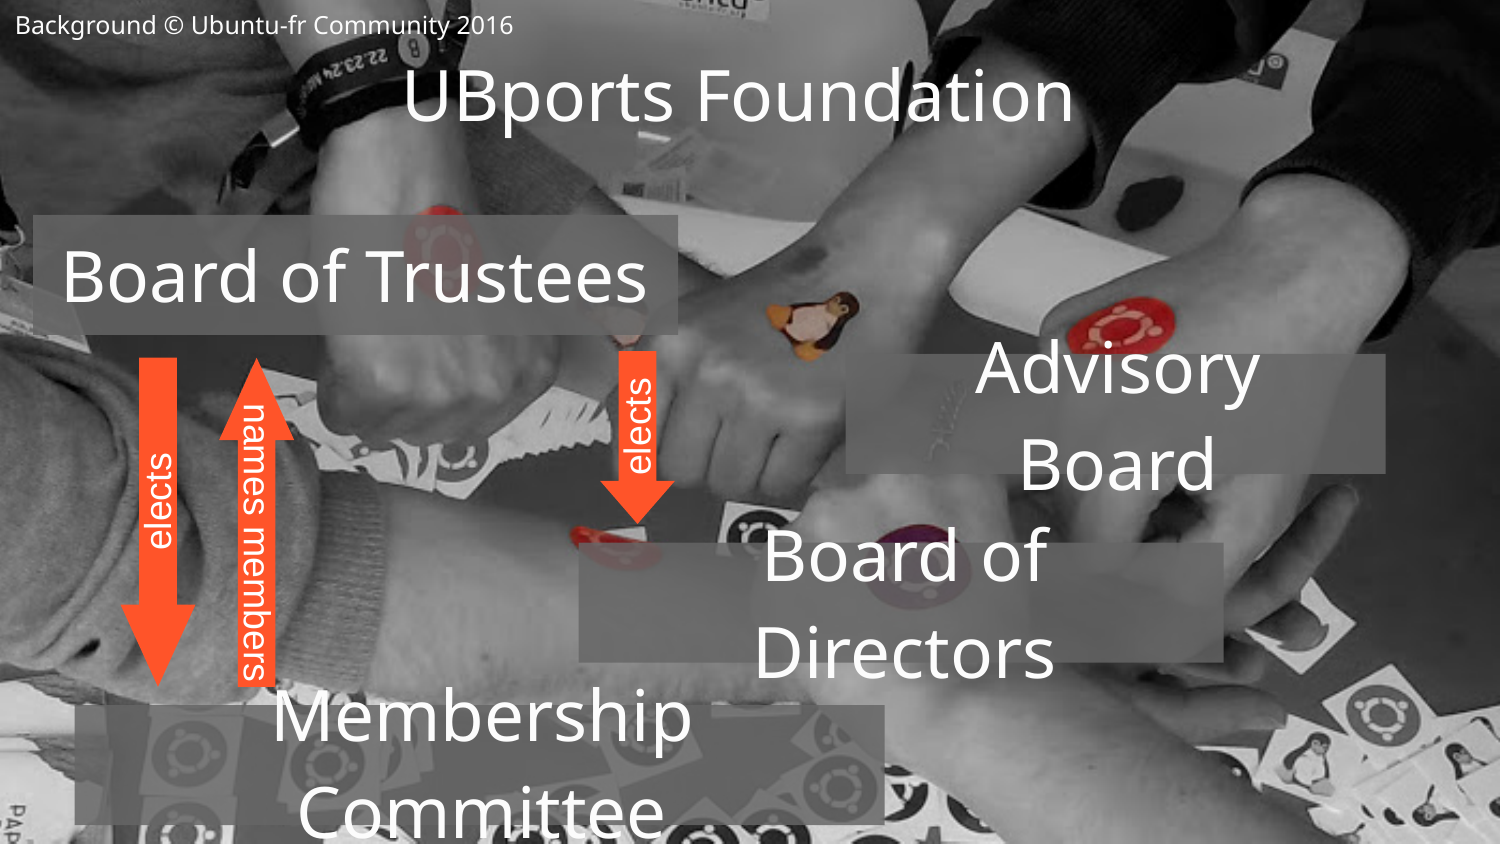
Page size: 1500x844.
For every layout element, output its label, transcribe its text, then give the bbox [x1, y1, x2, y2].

text_box elects [120, 357, 196, 687]
text_box [636, 705, 885, 826]
text_box [307, 810, 346, 826]
text_box [765, 653, 793, 663]
text_box [445, 810, 456, 826]
text_box [578, 542, 768, 663]
text_box [431, 705, 446, 715]
text_box [1054, 465, 1067, 474]
text_box [1005, 653, 1042, 663]
text_box [993, 353, 1003, 364]
text_box [365, 705, 380, 715]
text_box [1140, 465, 1152, 474]
text_box [420, 810, 438, 826]
text_box [874, 542, 910, 552]
text_box [379, 810, 390, 826]
text_box [1102, 465, 1134, 474]
text_box [937, 653, 954, 663]
text_box [1033, 359, 1049, 364]
text_box [774, 542, 795, 552]
text_box [860, 653, 894, 663]
text_box [960, 653, 983, 663]
text_box [486, 810, 504, 826]
text_box [33, 214, 679, 335]
text_box [832, 542, 877, 552]
text_box [820, 547, 837, 552]
text_box [328, 705, 345, 715]
text_box [74, 705, 303, 826]
text_box [1035, 542, 1224, 663]
text_box [600, 707, 619, 715]
title Membership Committee [85, 715, 879, 810]
text_box [292, 705, 312, 715]
title Board of Trustees [50, 225, 659, 326]
text_box [993, 547, 1010, 552]
text_box [411, 707, 428, 715]
text_box [989, 653, 999, 663]
text_box [905, 542, 933, 552]
text_box [548, 810, 568, 826]
text_box elects [600, 351, 676, 524]
text_box [834, 653, 854, 663]
text_box [930, 547, 946, 552]
text_box [511, 810, 523, 826]
text_box [816, 653, 828, 663]
text_box [845, 353, 1024, 474]
text_box [622, 705, 637, 715]
text_box [495, 707, 513, 715]
text_box [563, 705, 593, 715]
text_box [798, 542, 825, 552]
title Advisory Board [866, 364, 1370, 465]
text_box [900, 653, 931, 663]
text_box [1165, 359, 1182, 364]
text_box [462, 810, 480, 826]
text_box [637, 810, 656, 815]
text_box [940, 542, 949, 548]
text_box [1073, 465, 1096, 474]
text_box [351, 810, 374, 826]
title UBports Foundation [64, 15, 1415, 172]
title Board of Directors [600, 552, 1209, 653]
text_box [387, 707, 404, 715]
picture [0, 0, 1500, 844]
text_box [474, 705, 495, 715]
text_box [515, 705, 530, 715]
text_box [396, 810, 414, 826]
text_box [345, 707, 363, 715]
text_box [574, 810, 591, 826]
text_box [798, 653, 810, 663]
text_box [315, 705, 321, 715]
text_box [1005, 353, 1052, 364]
text_box [1184, 465, 1205, 474]
text_box Background © Ubuntu-fr Community 2016 [0, 0, 507, 43]
text_box [1158, 465, 1178, 474]
text_box [596, 810, 631, 826]
text_box [1030, 466, 1052, 474]
text_box [955, 542, 998, 552]
text_box [1005, 542, 1031, 552]
text_box [529, 810, 542, 826]
text_box [538, 705, 560, 715]
text_box [643, 705, 656, 715]
text_box [453, 708, 472, 715]
text_box [597, 810, 616, 815]
text_box [1058, 353, 1386, 474]
text_box [663, 708, 682, 715]
text_box names members [219, 357, 295, 687]
text_box [283, 705, 289, 715]
